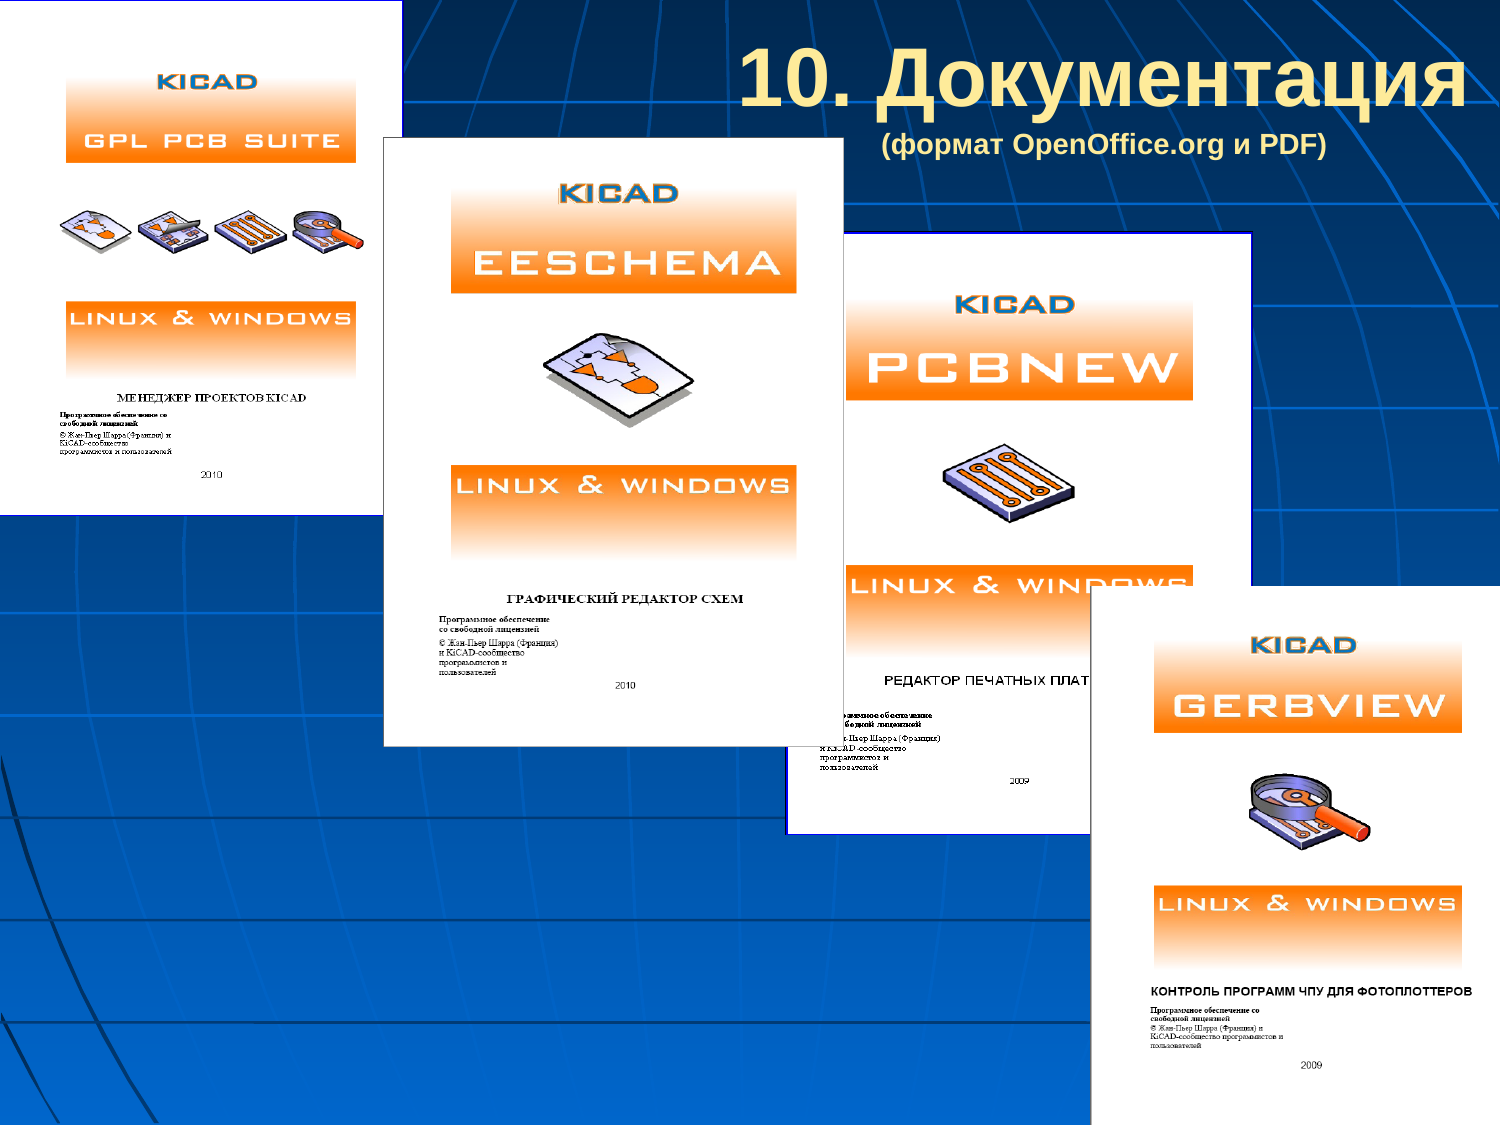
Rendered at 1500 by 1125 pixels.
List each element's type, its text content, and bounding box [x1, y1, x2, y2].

text_box 10. Документация (формат OpenOffice.org и PDF) [708, 0, 1500, 176]
picture [0, 0, 1500, 1125]
